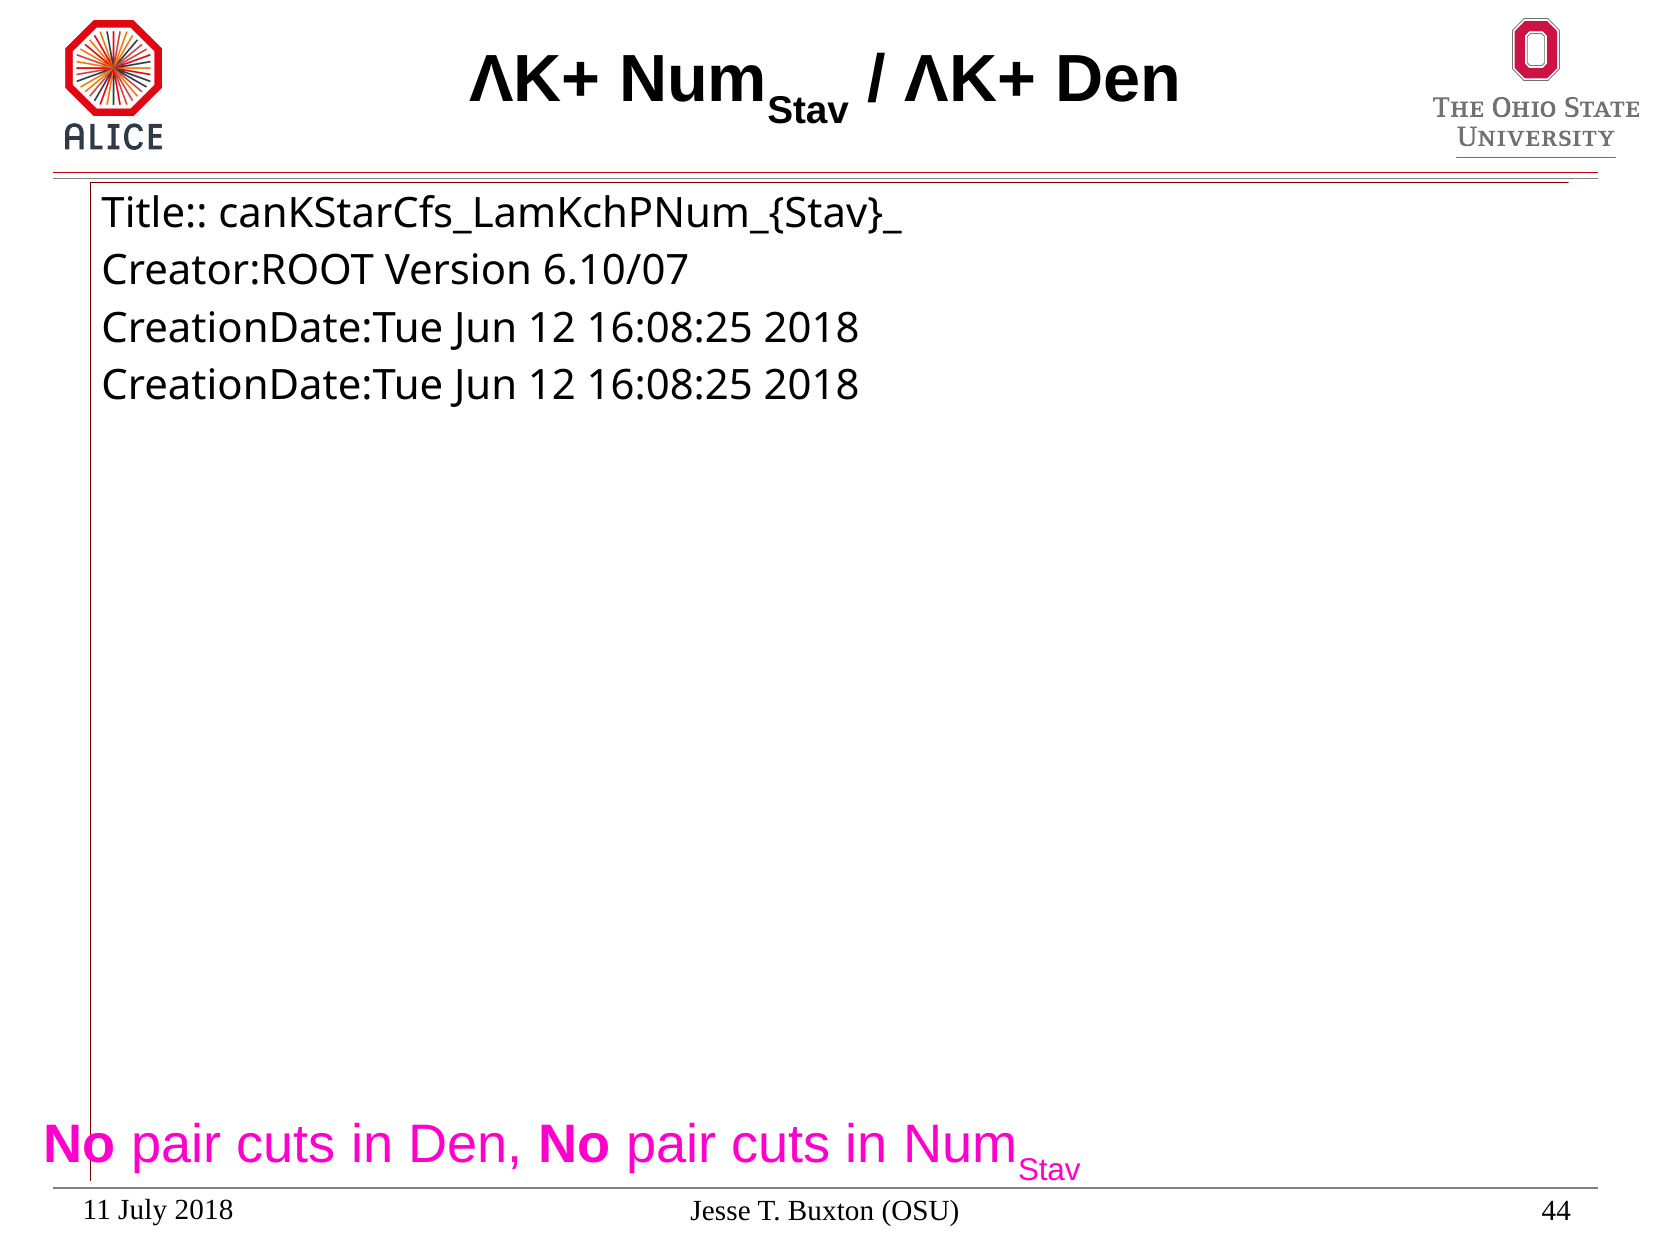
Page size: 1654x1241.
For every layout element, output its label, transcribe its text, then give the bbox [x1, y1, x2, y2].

title ΛK+ NumStav / ΛK+ Den [137, 1, 1513, 172]
text_box No pair cuts in Den, No pair cuts in NumStav [28, 1106, 1231, 1195]
picture [65, 20, 137, 150]
picture [87, 180, 1569, 1181]
picture [1513, 5, 1642, 171]
